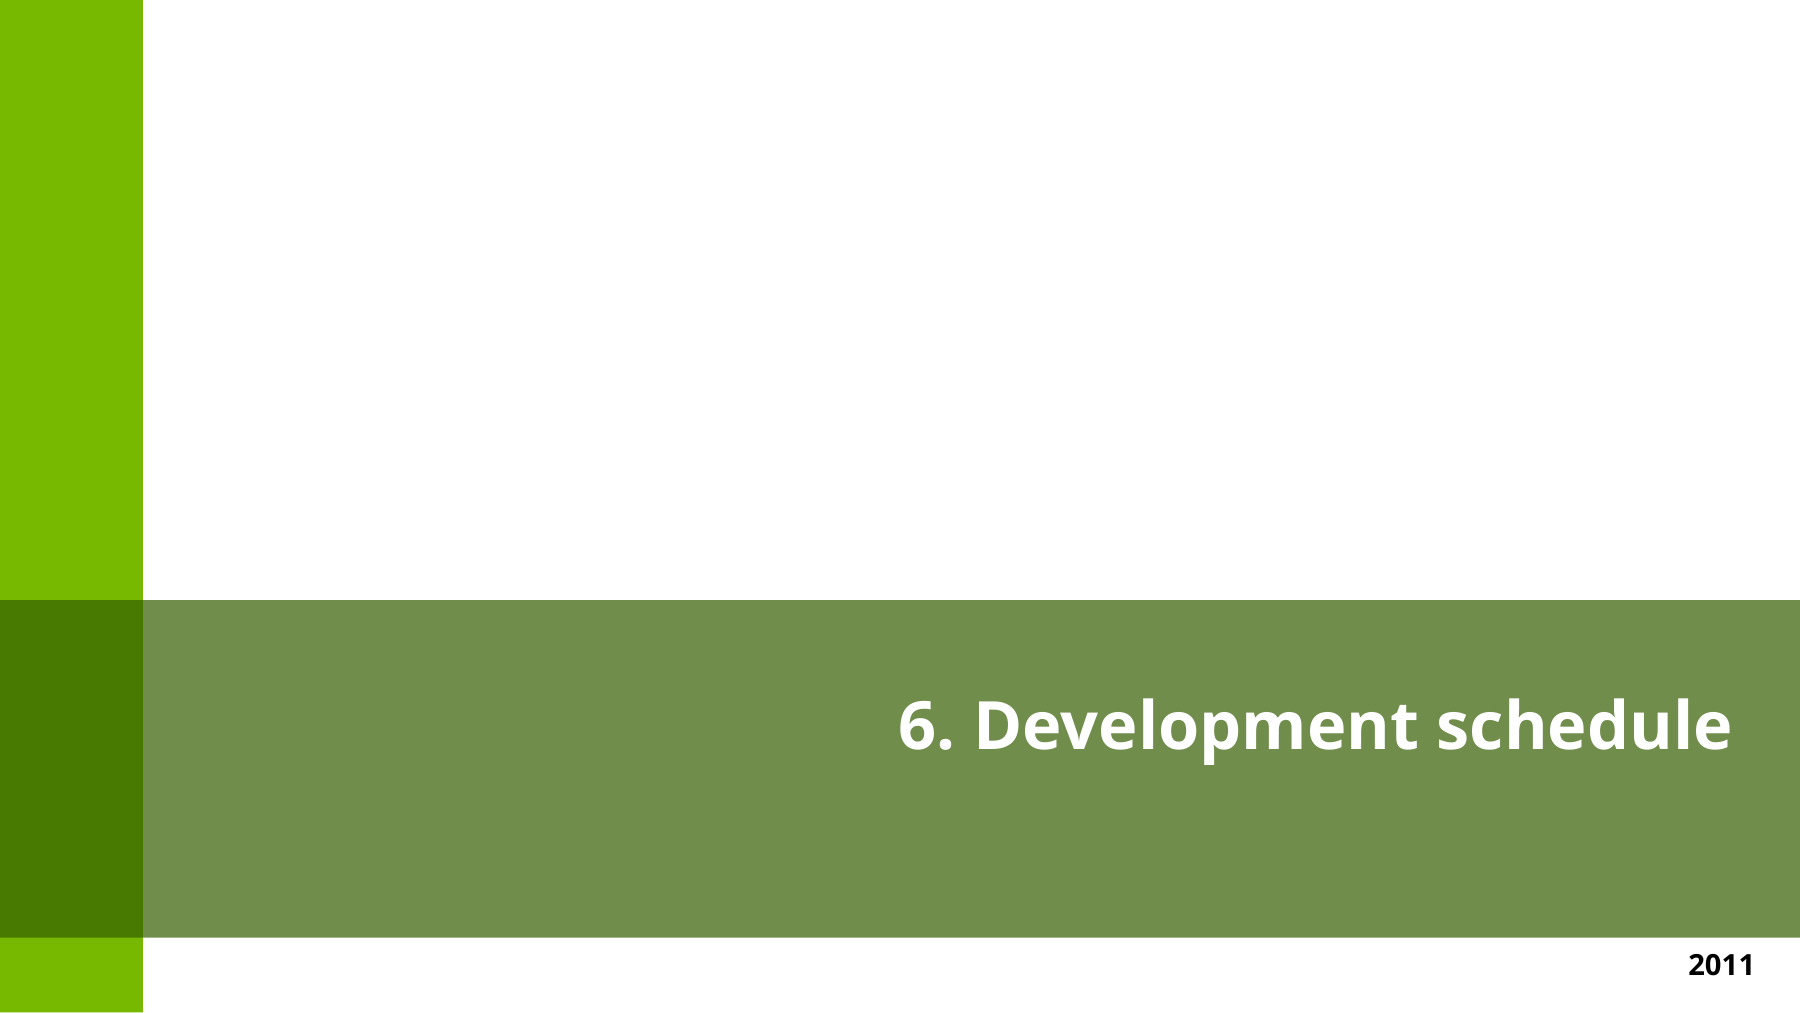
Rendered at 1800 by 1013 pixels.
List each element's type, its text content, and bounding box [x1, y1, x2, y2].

text_box 6. Development schedule [0, 600, 1800, 938]
